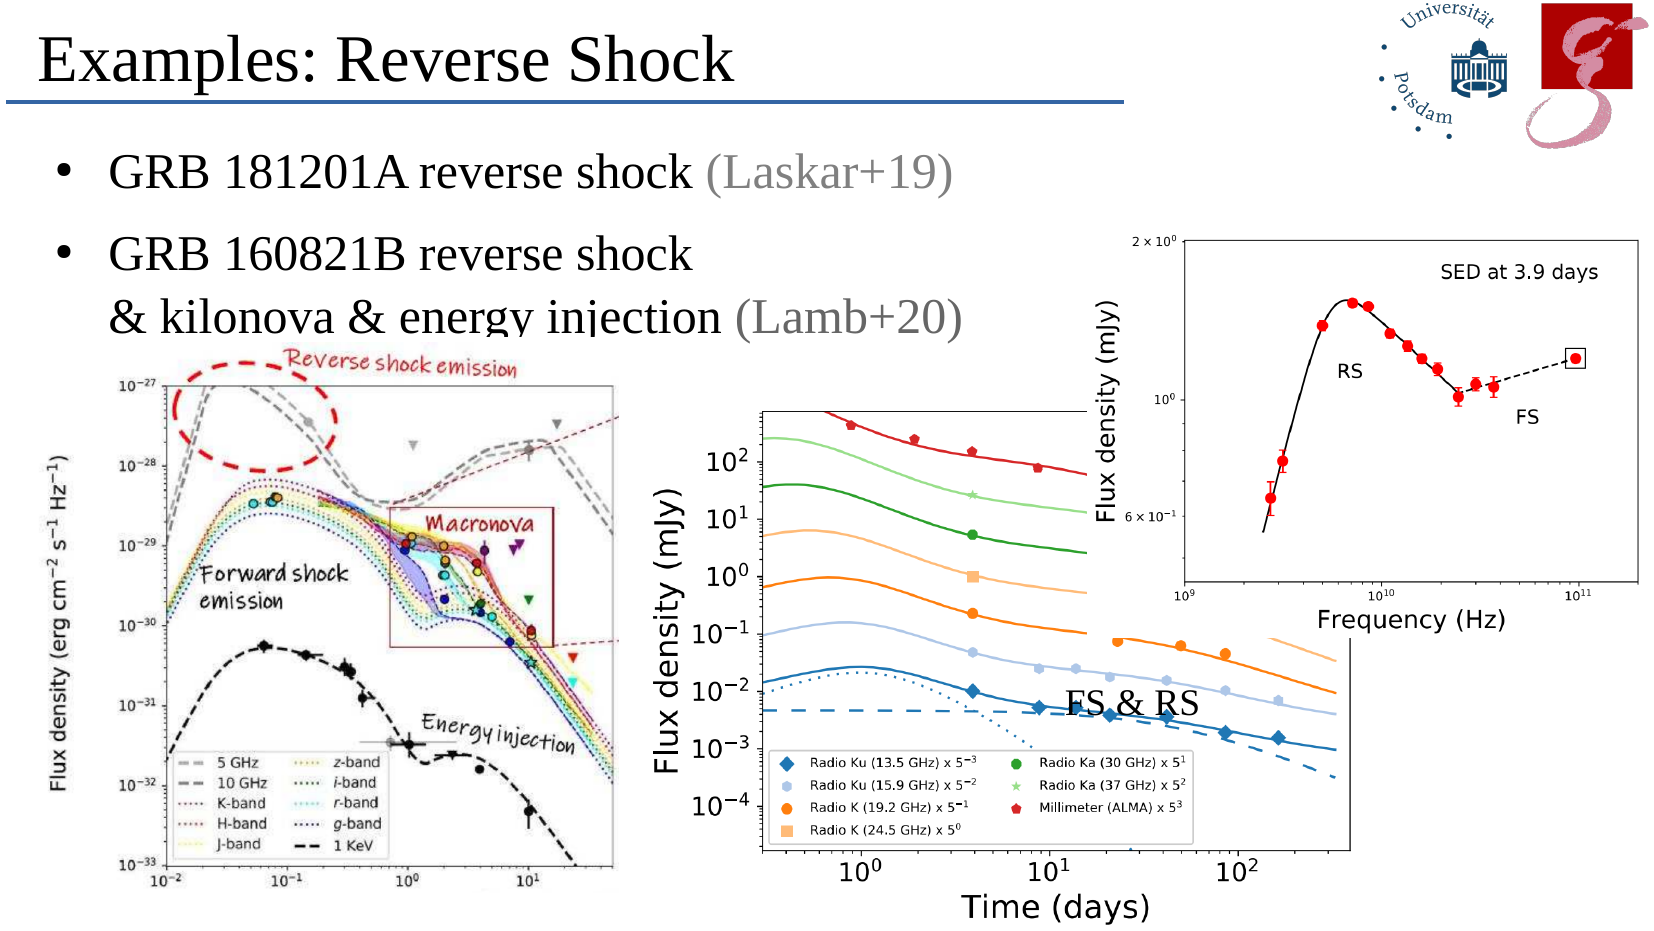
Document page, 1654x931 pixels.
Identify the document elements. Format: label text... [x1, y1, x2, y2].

picture [637, 232, 1642, 931]
list GRB 181201A reverse shock (Laskar+19) GRB 160821B reverse shock & kilonova & energy injection (Lamb+20) [37, 135, 1013, 406]
title Examples: Reverse Shock [37, 0, 1375, 118]
picture [37, 337, 619, 893]
picture [1375, 0, 1654, 154]
text_box FS & RS [1050, 675, 1313, 728]
